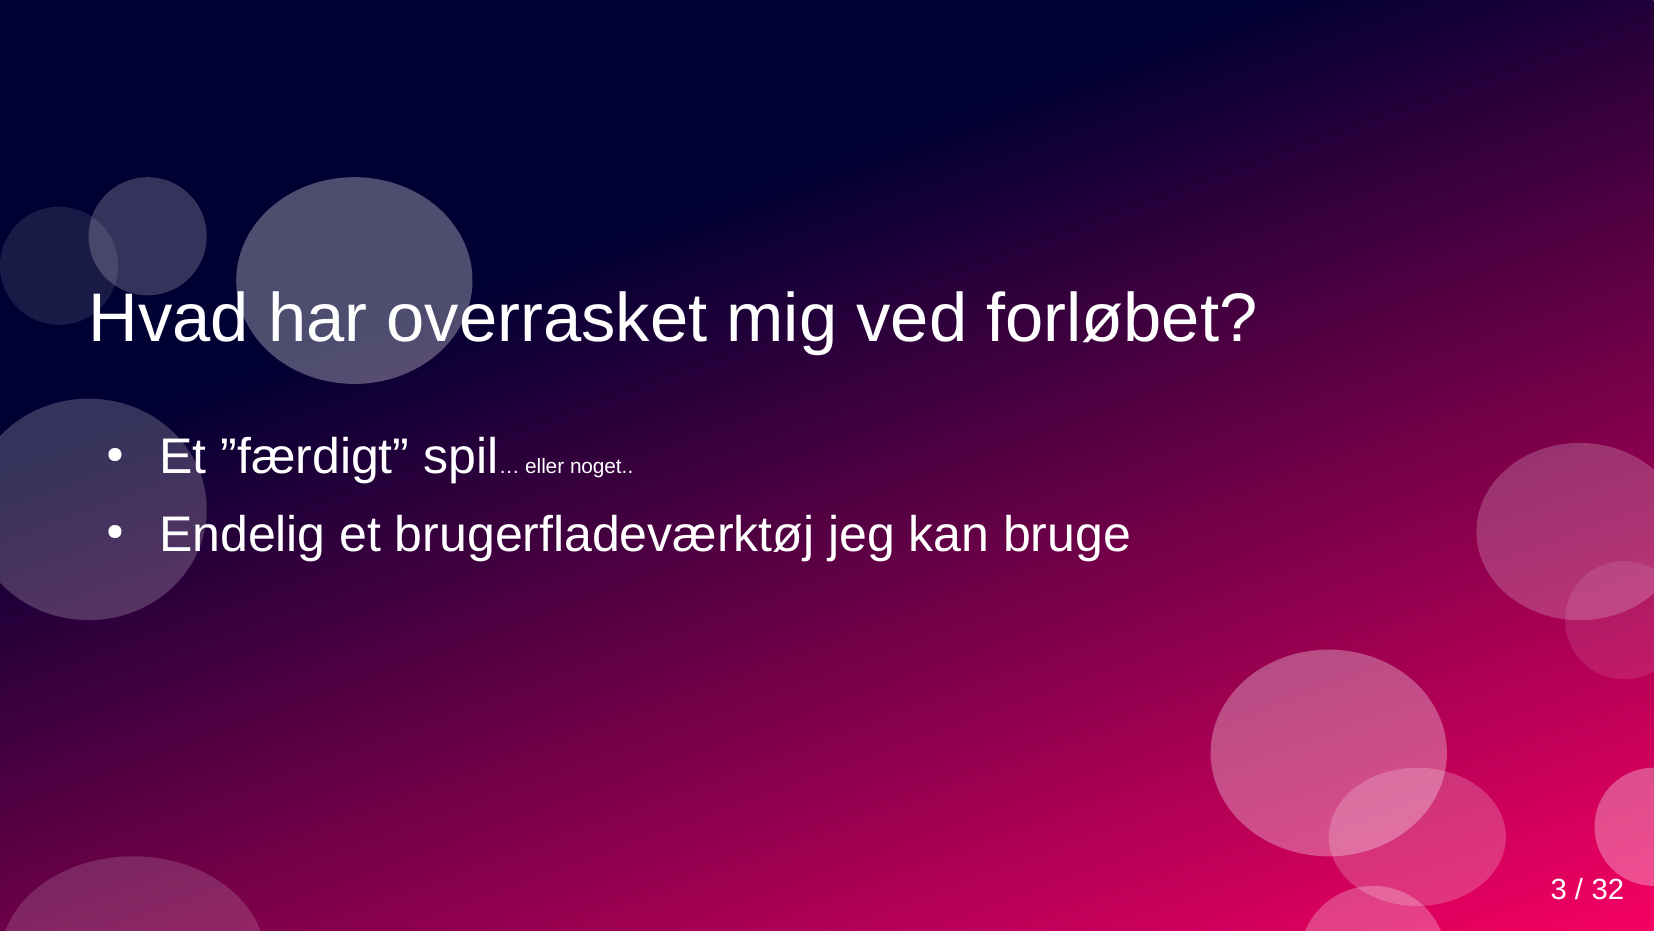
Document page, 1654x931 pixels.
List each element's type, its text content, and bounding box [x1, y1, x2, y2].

title Hvad har overrasket mig ved forløbet? [88, 236, 1565, 399]
list Et ”færdigt” spil… eller noget.. Endelig et brugerfladeværktøj jeg kan bruge [88, 428, 1565, 783]
